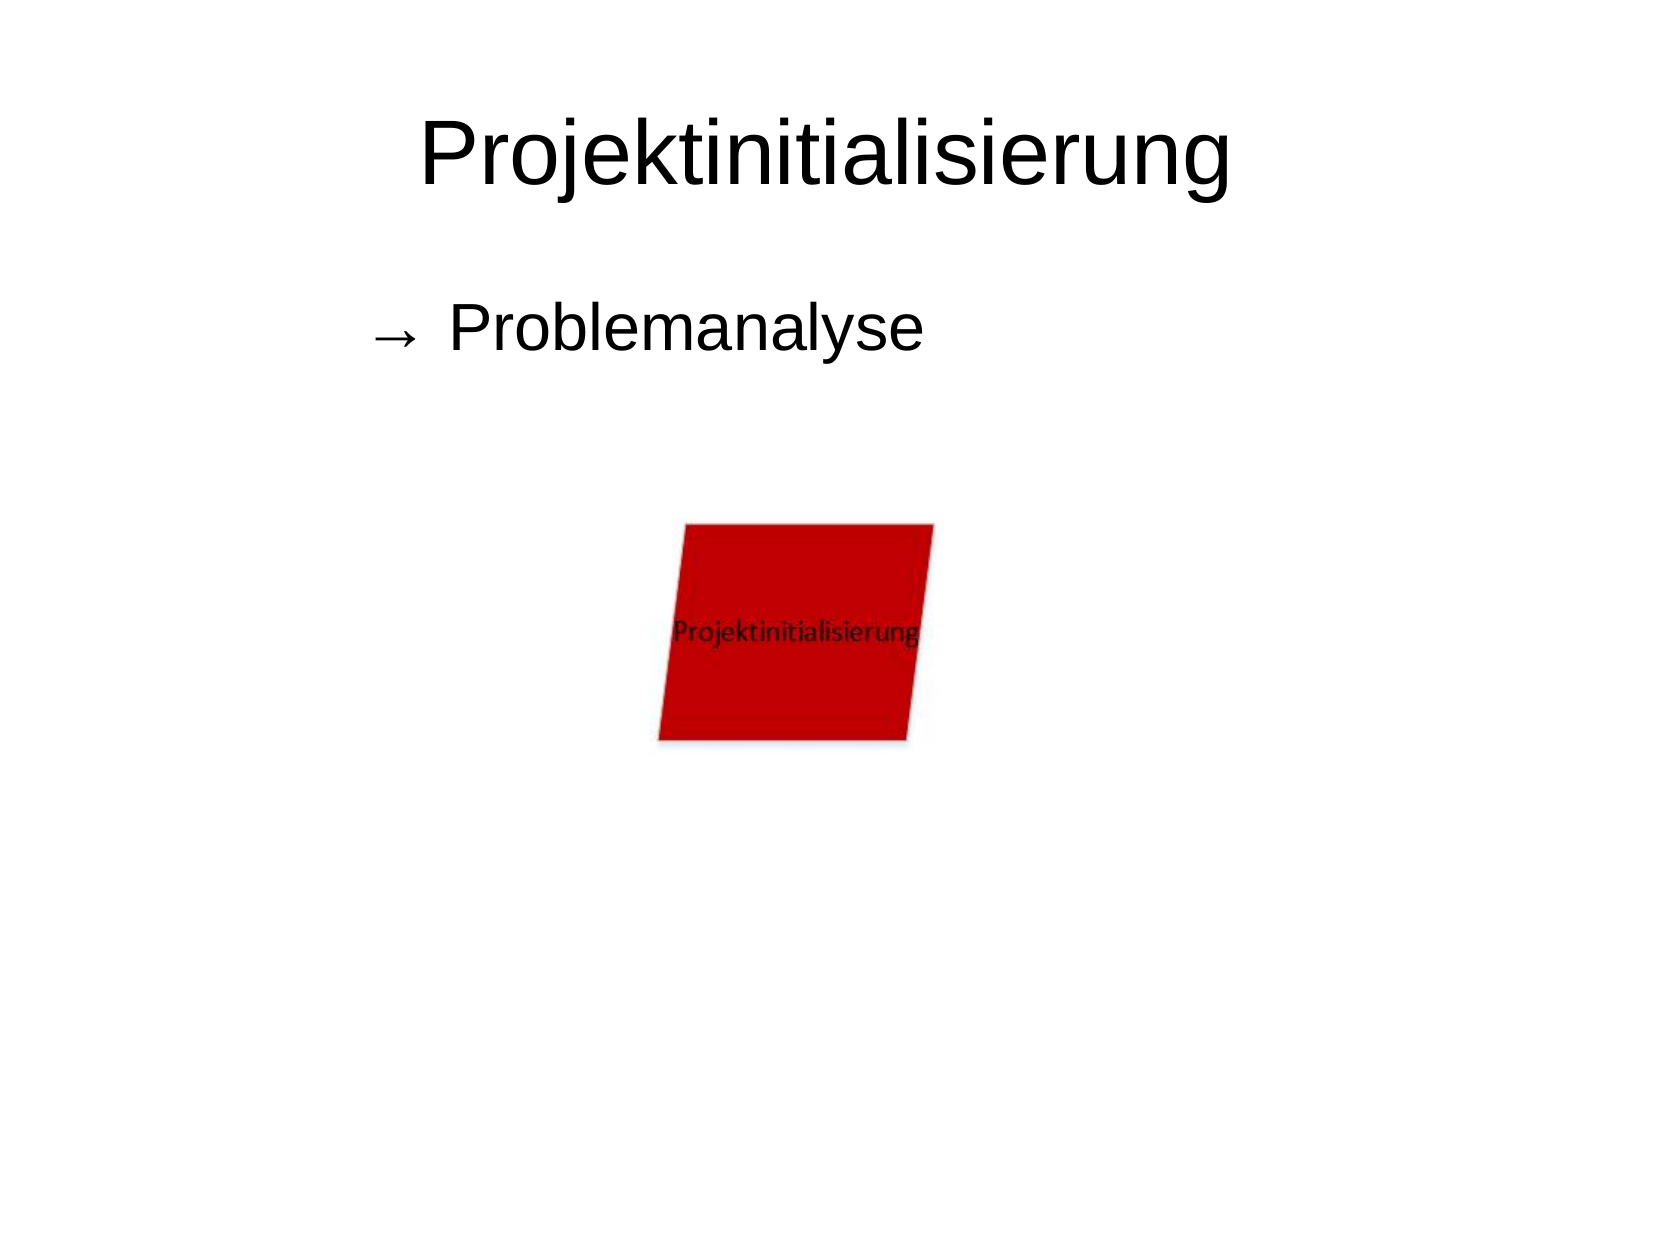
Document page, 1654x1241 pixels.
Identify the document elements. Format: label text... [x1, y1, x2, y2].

list → Problemanalyse [291, 290, 1362, 1109]
picture [649, 519, 945, 756]
title Projektinitialisierung [82, 49, 1571, 257]
